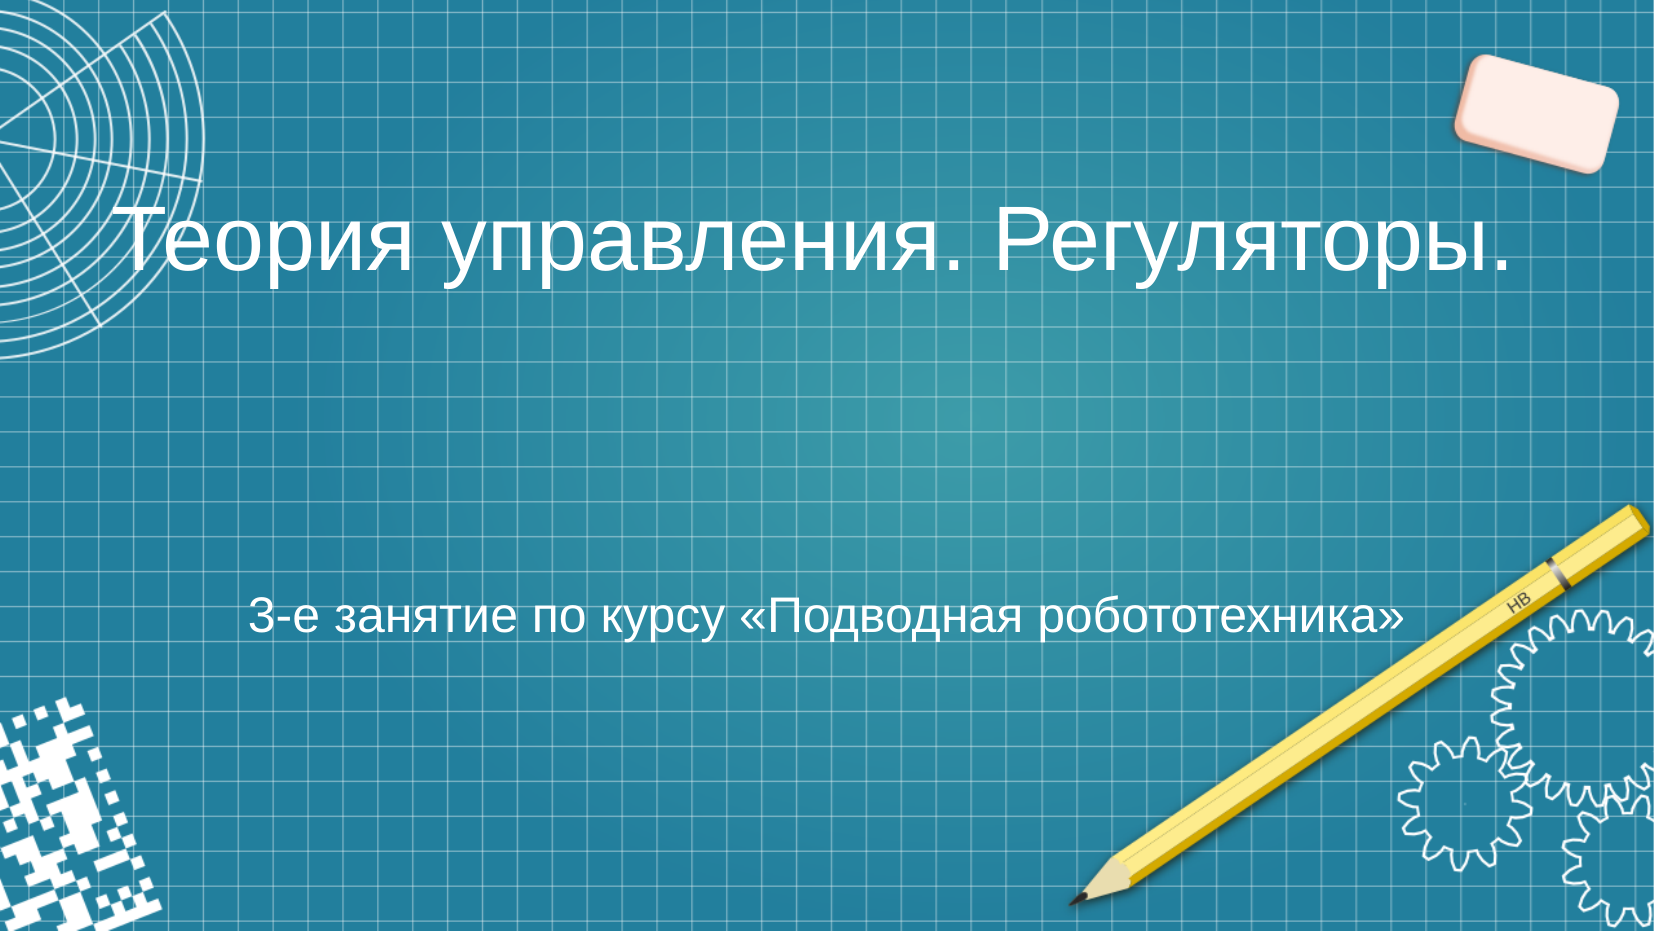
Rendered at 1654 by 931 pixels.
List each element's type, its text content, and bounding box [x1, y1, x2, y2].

subtitle 3-е занятие по курсу «Подводная робототехника» [82, 389, 1571, 842]
title Теория управления. Регуляторы. [82, 132, 1571, 346]
picture [0, 0, 1654, 931]
